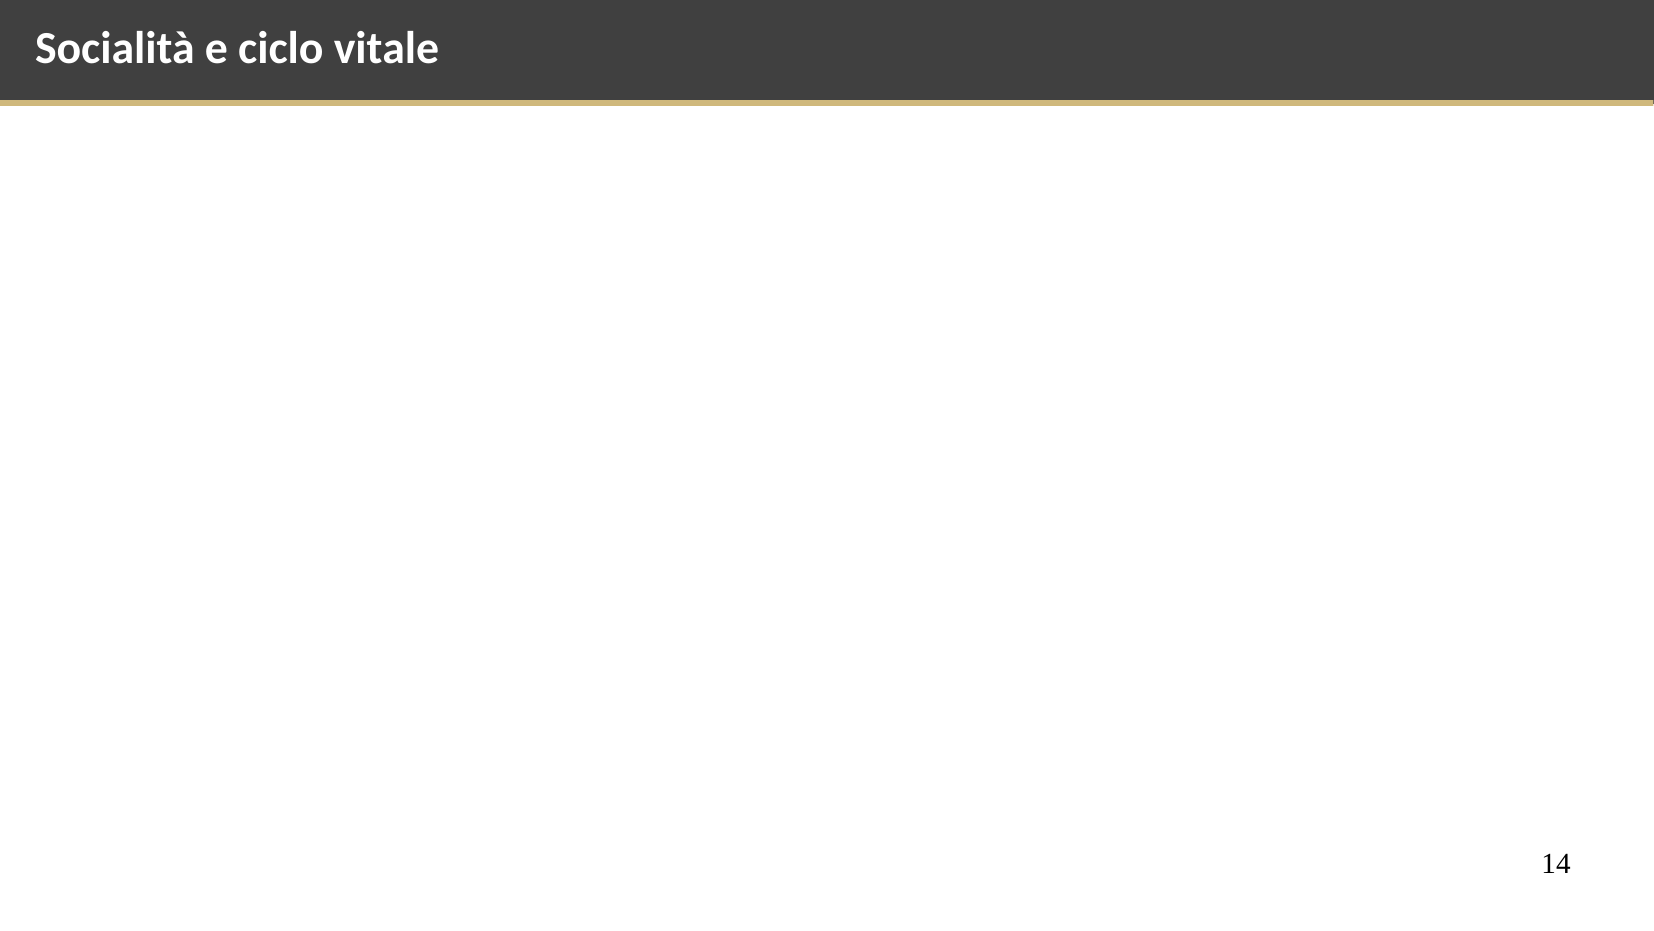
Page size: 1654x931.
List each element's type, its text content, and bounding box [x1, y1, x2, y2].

text_box Socialità e ciclo vitale [0, 0, 1654, 100]
